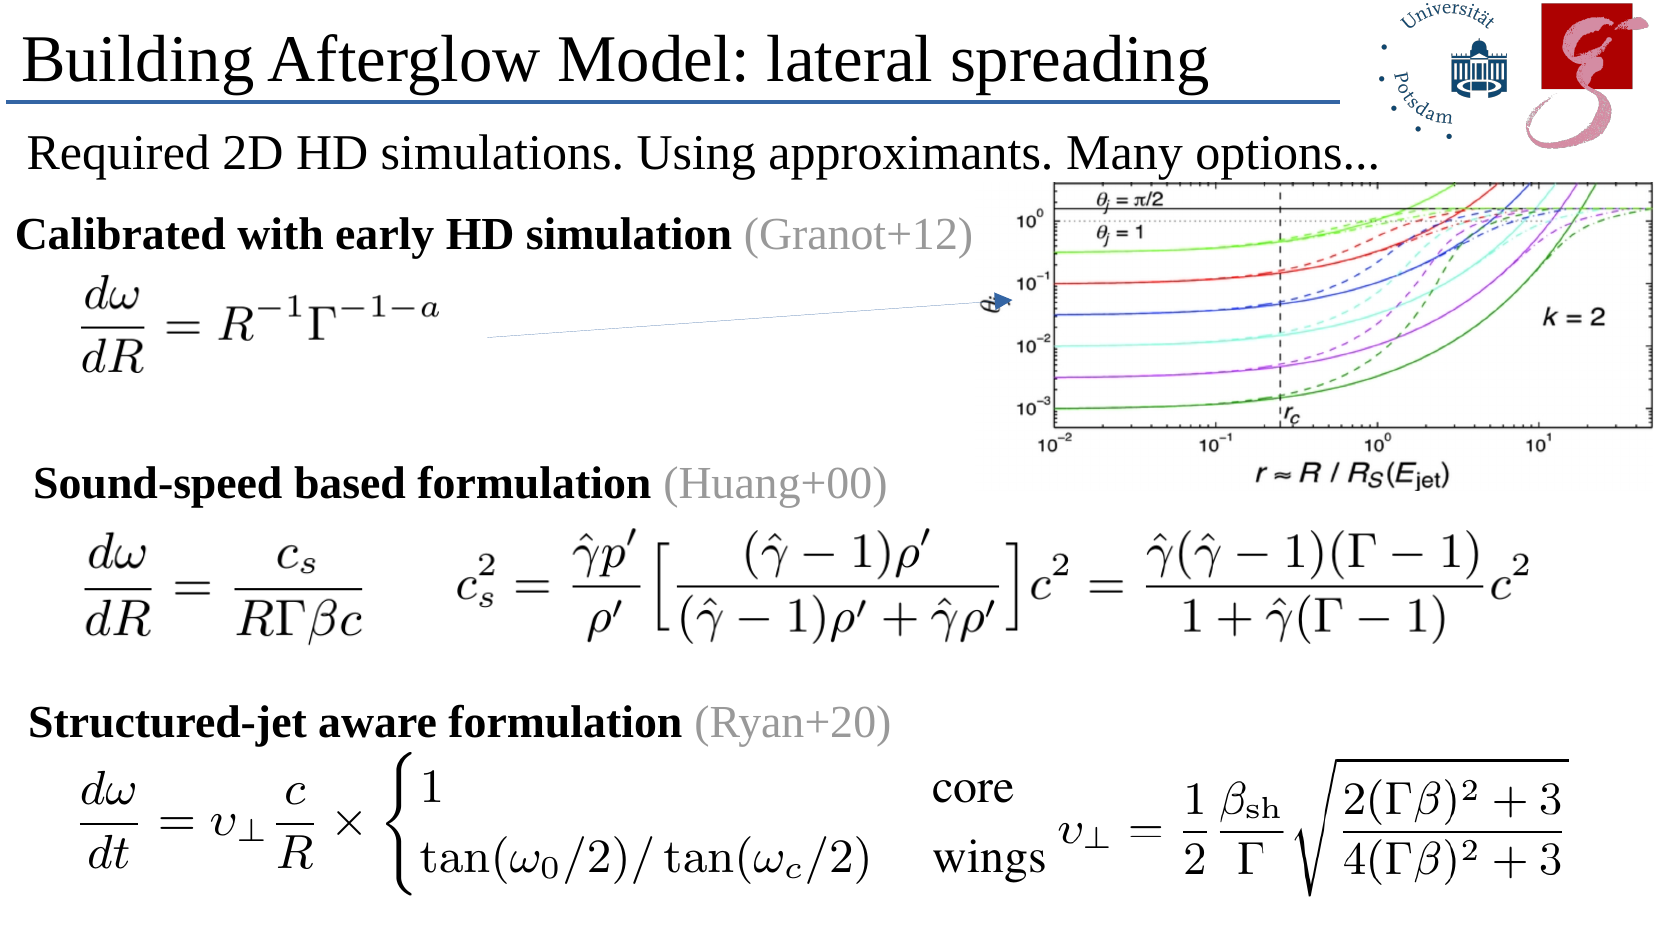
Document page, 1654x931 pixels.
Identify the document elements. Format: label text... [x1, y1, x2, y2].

picture [75, 524, 376, 650]
text_box Required 2D HD simulations. Using approximants. Many options... [11, 117, 1387, 183]
text_box Sound-speed based formulation (Huang+00) [18, 450, 901, 511]
text_box Structured-jet aware formulation (Ryan+20) [13, 689, 901, 751]
picture [450, 524, 1538, 650]
picture [1375, 0, 1654, 154]
title Building Afterglow Model: lateral spreading [20, 0, 1375, 117]
picture [75, 262, 452, 376]
picture [975, 182, 1654, 491]
text_box Calibrated with early HD simulation (Granot+12) [0, 201, 975, 263]
picture [69, 748, 1576, 901]
